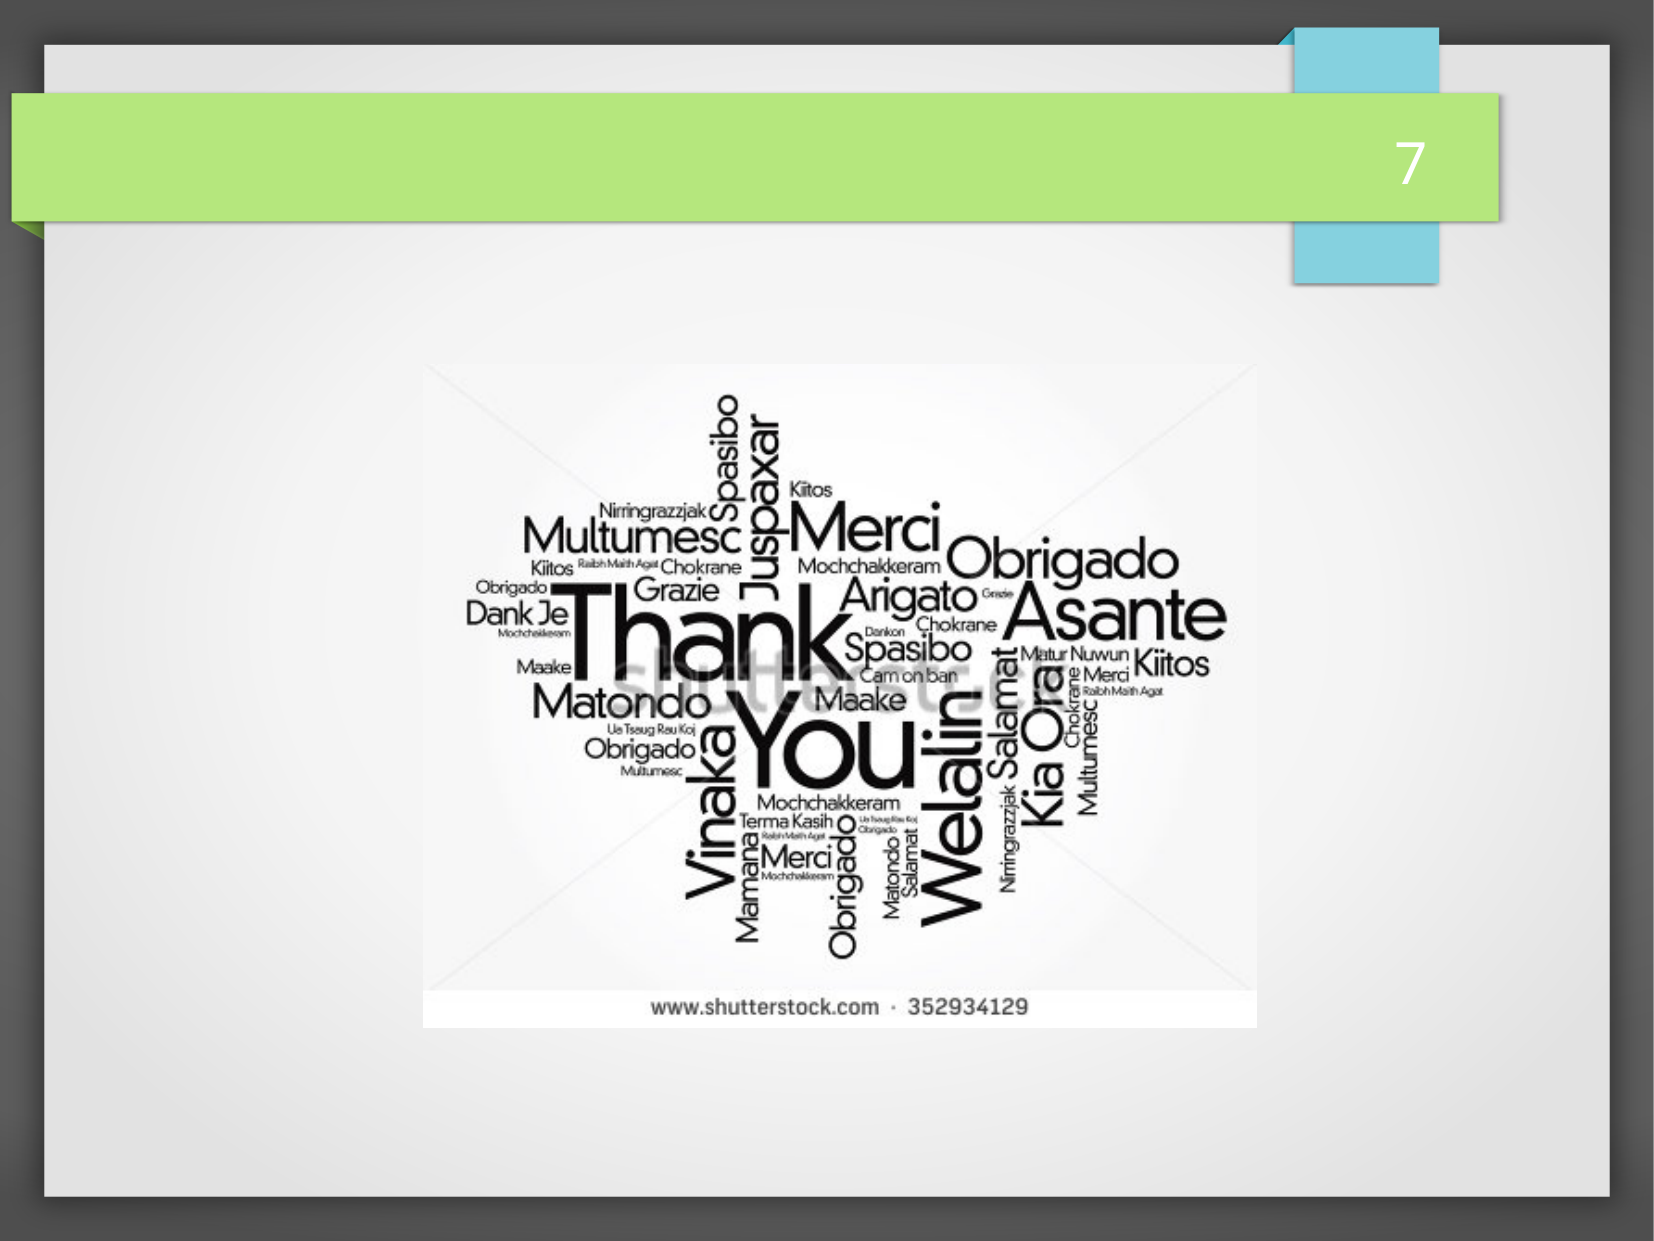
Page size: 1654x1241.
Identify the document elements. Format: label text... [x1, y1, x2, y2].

text_box <number> [1311, 94, 1512, 213]
picture [0, 0, 1654, 1241]
